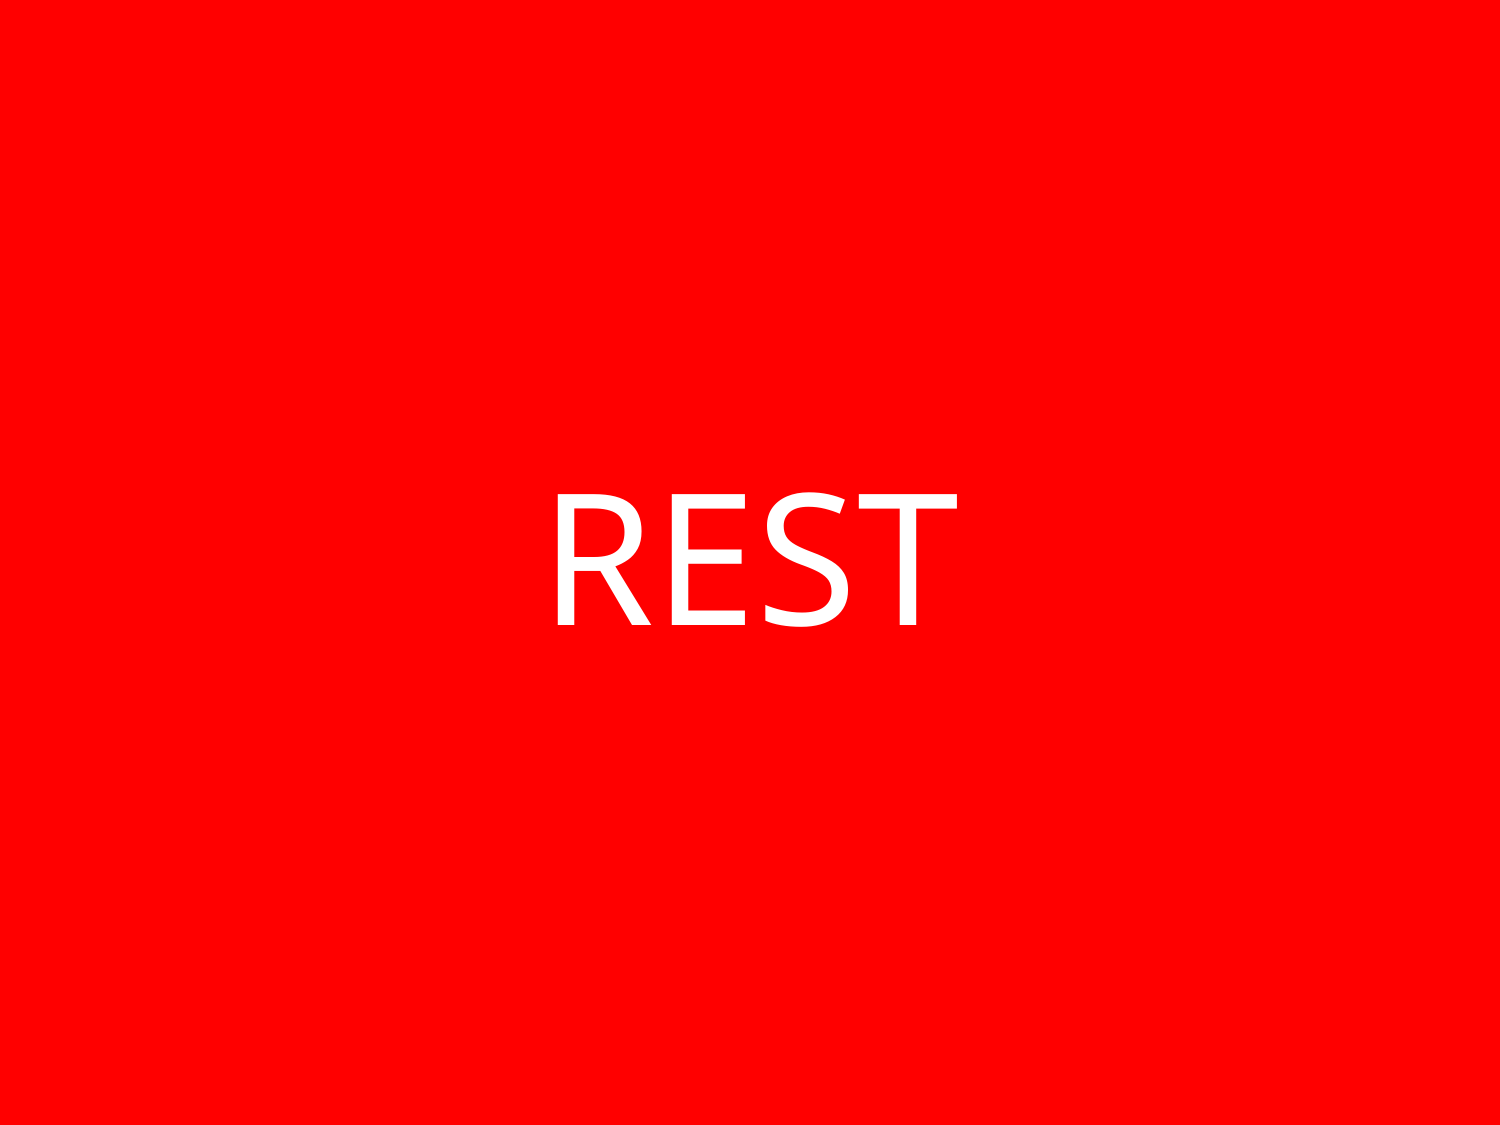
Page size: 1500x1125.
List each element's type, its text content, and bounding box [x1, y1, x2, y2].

list REST [0, 435, 1500, 871]
